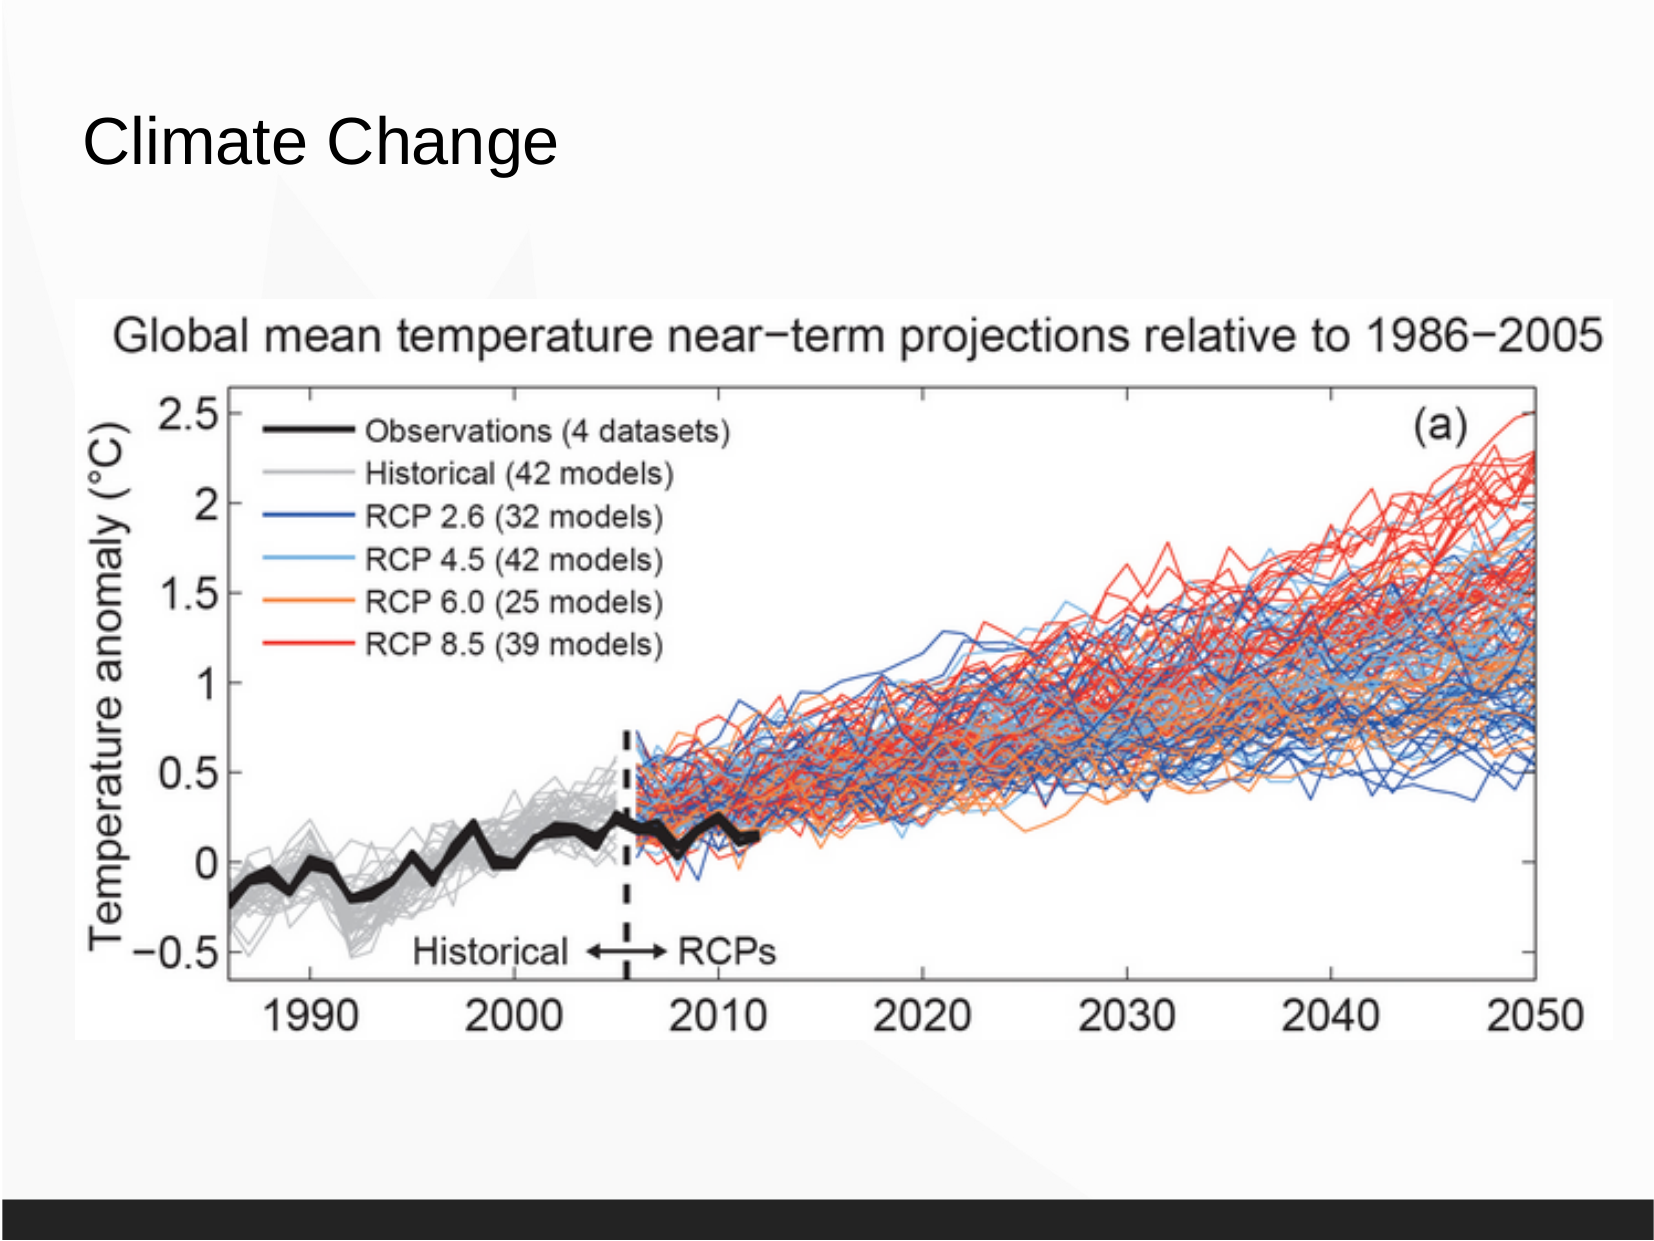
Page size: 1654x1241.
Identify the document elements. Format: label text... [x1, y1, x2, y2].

title Climate Change [82, 45, 1571, 238]
picture [2, 0, 1654, 1241]
